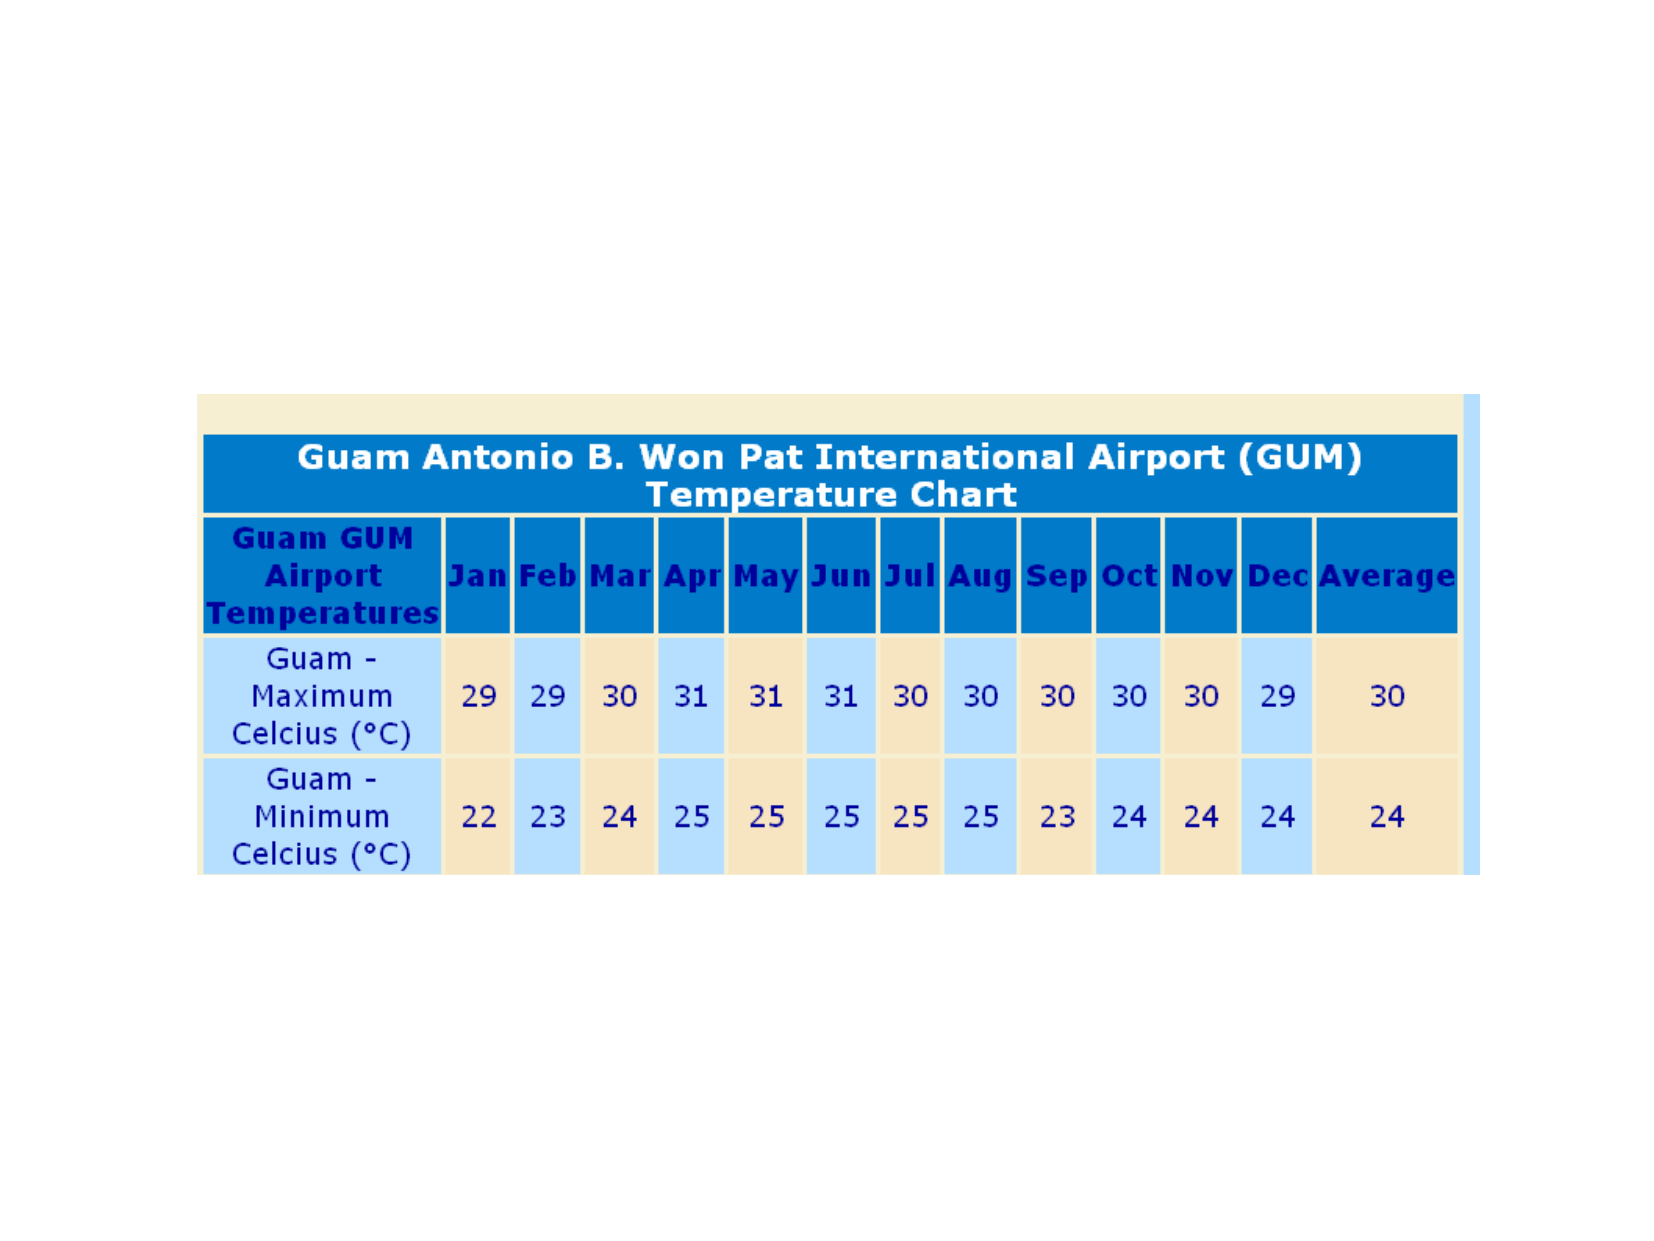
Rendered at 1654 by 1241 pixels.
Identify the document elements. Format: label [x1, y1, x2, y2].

picture [197, 394, 1480, 875]
